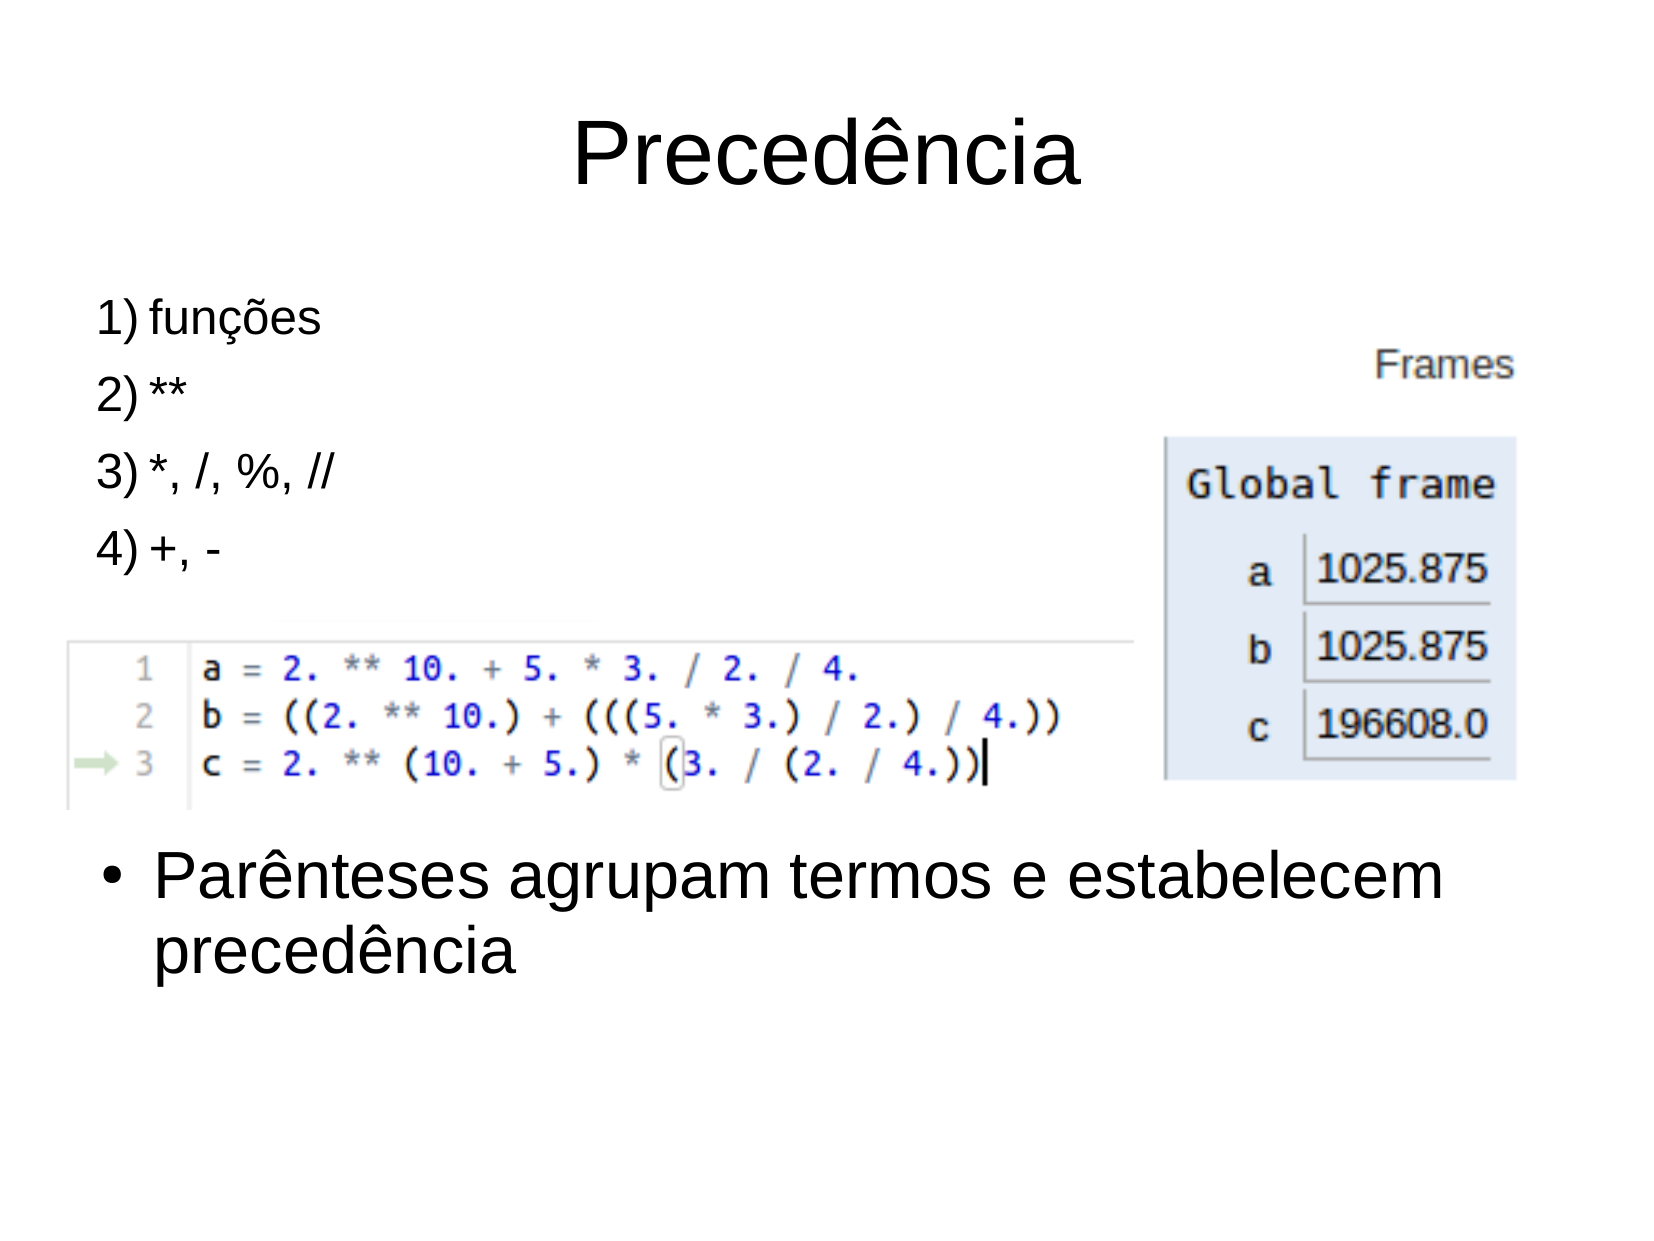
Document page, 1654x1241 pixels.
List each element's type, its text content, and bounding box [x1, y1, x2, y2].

list funções ** *, /, %, // +, - [82, 290, 1571, 579]
picture [40, 579, 1550, 820]
list Parênteses agrupam termos e estabelecem precedência [82, 838, 1571, 1241]
title Precedência [82, 49, 1571, 257]
